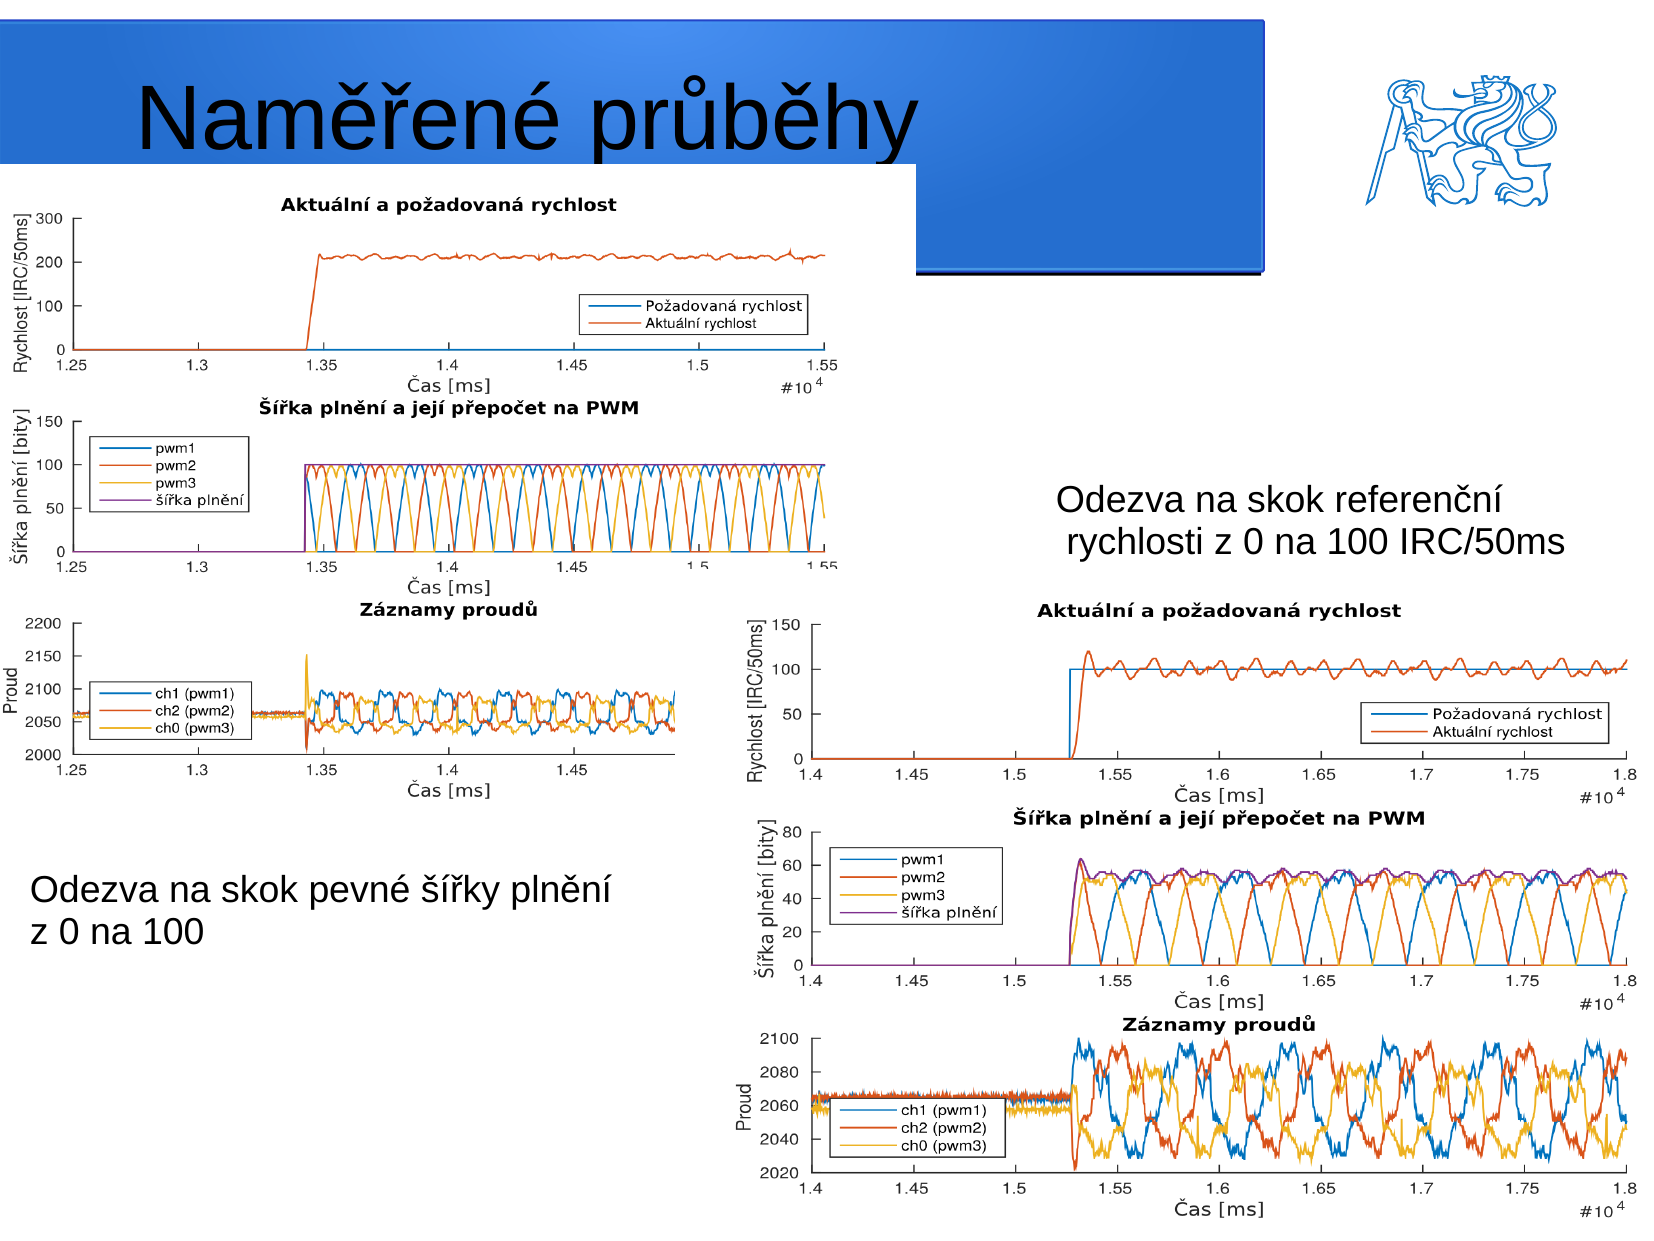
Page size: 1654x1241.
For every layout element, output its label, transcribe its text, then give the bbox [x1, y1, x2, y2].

text_box Odezva na skok referenční rychlosti z 0 na 100 IRC/50ms [1041, 471, 1581, 571]
text_box Odezva na skok pevné šířky plnění z 0 na 100 [15, 861, 628, 961]
title Naměřené průběhy [135, 15, 1287, 220]
chart [1365, 75, 1576, 211]
picture [0, 164, 1654, 1241]
